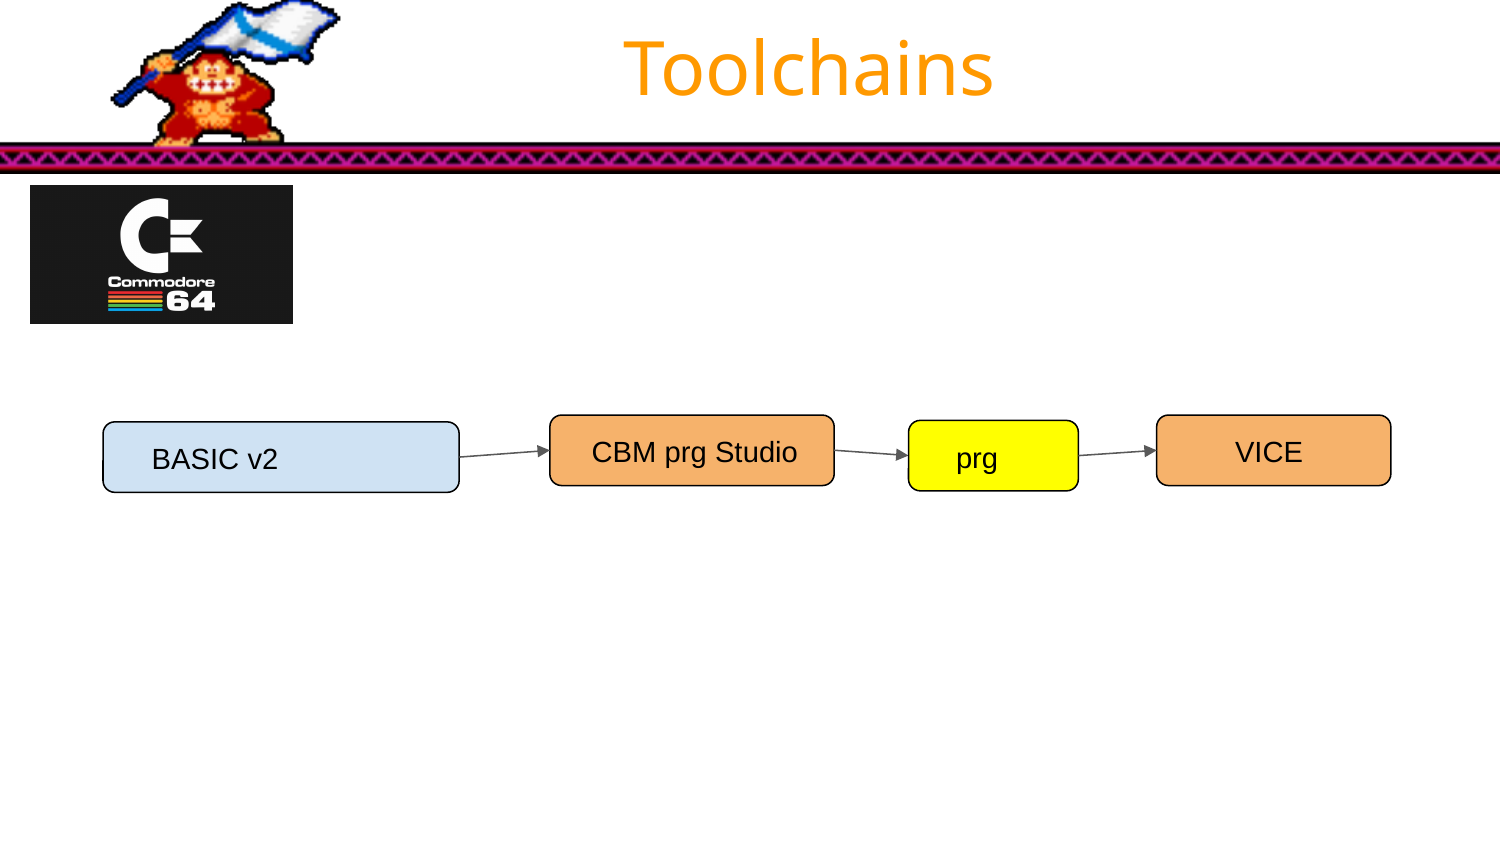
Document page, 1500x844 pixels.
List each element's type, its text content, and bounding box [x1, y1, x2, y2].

text_box BASIC v2 [136, 425, 422, 497]
picture [30, 185, 293, 324]
text_box prg [924, 424, 1070, 483]
text_box [908, 420, 1079, 491]
text_box VICE [1178, 418, 1377, 478]
text_box [102, 421, 460, 493]
title Toolchains [608, 18, 1402, 112]
picture [0, 0, 1500, 174]
text_box [549, 415, 835, 486]
text_box [1156, 415, 1391, 486]
text_box CBM prg Studio [576, 418, 817, 478]
